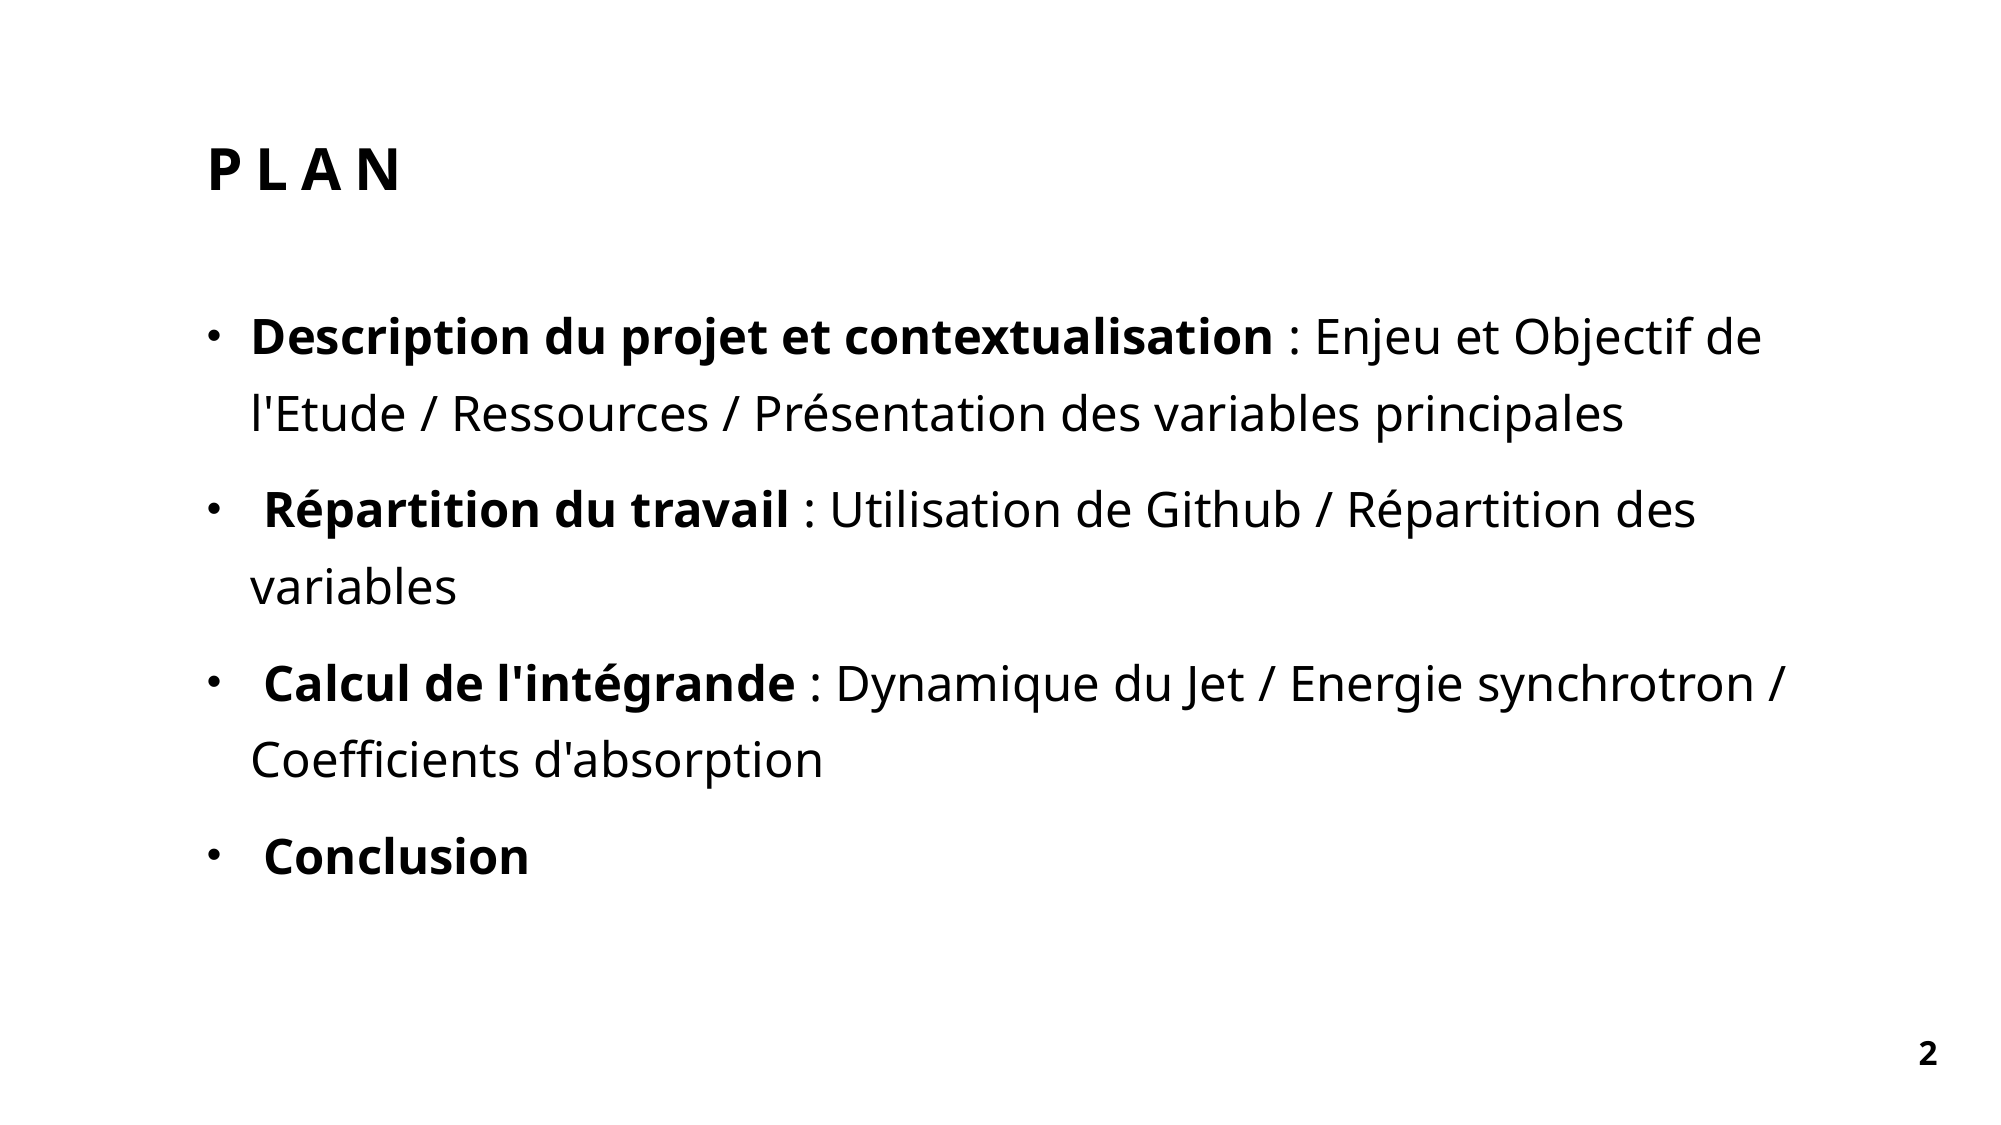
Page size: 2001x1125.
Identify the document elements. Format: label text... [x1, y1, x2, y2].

list Description du projet et contextualisation : Enjeu et Objectif de l'Etude / Ressources / Présentation des variables principales Répartition du travail : Utilisation de Github / Répartition des variables Calcul de l'intégrande : Dynamique du Jet / Energie synchrotron / Coefficients d'absorption Conclusion [191, 280, 1808, 971]
title Plan [191, 69, 1708, 211]
text_box <numéro> [1876, 1019, 1980, 1090]
